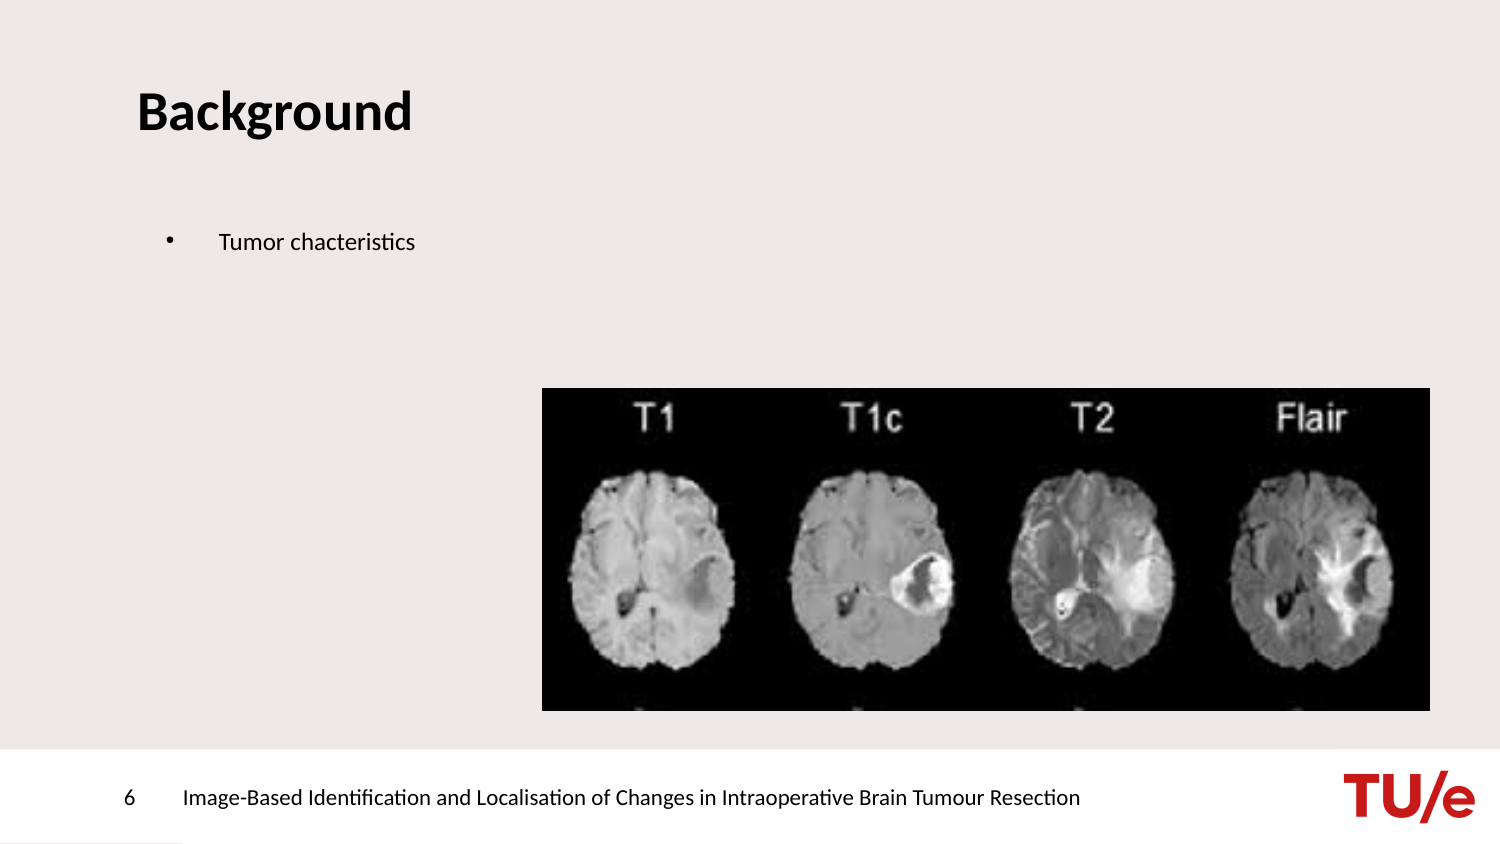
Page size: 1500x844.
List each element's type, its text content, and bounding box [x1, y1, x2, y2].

picture [1339, 749, 1500, 844]
list Tumor chacteristics [147, 195, 1388, 676]
picture [542, 388, 1430, 711]
title Background [124, 85, 1364, 174]
